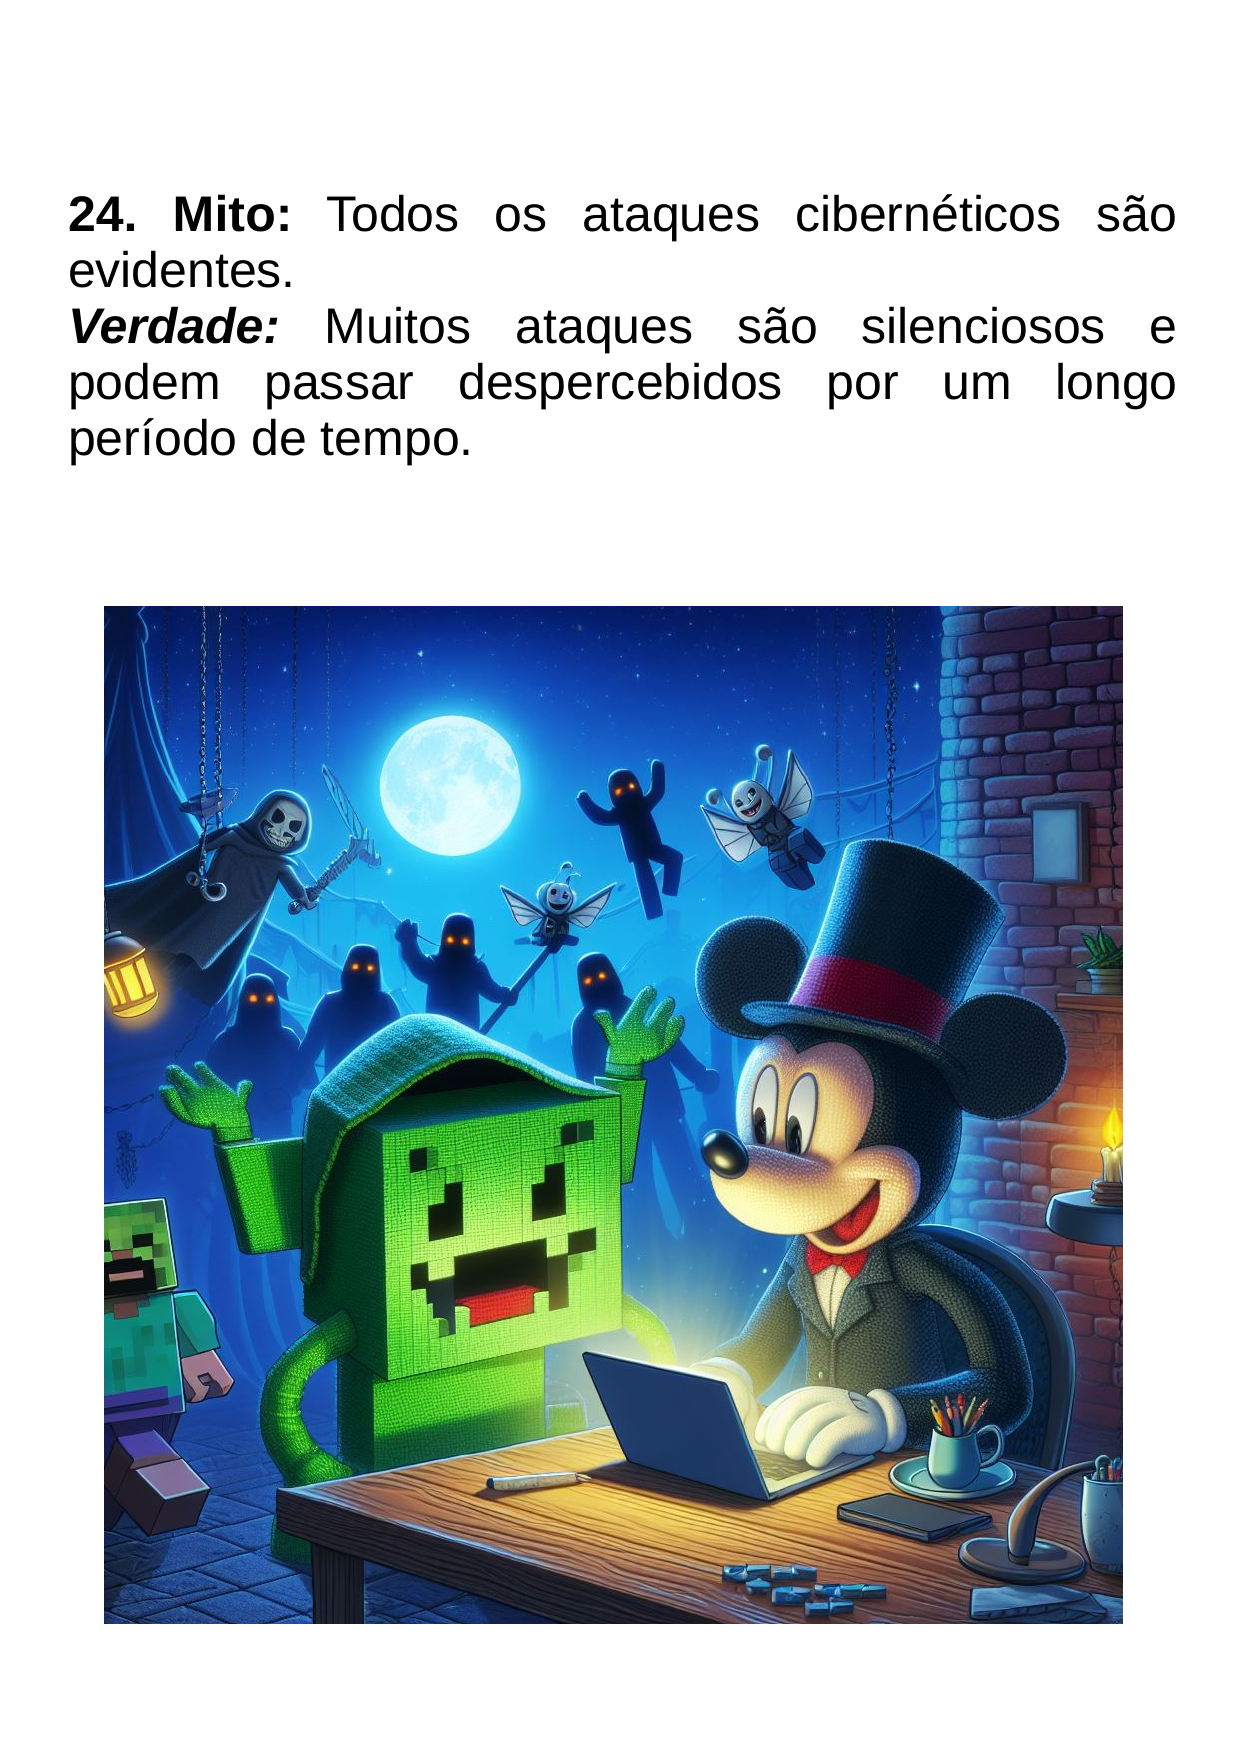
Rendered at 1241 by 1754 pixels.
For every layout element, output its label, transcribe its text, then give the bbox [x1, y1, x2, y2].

picture [104, 606, 1123, 1625]
title 24. Mito: Todos os ataques cibernéticos são evidentes. Verdade: Muitos ataques são silenciosos e podem passar despercebidos por um longo período de tempo. [65, 158, 1182, 494]
